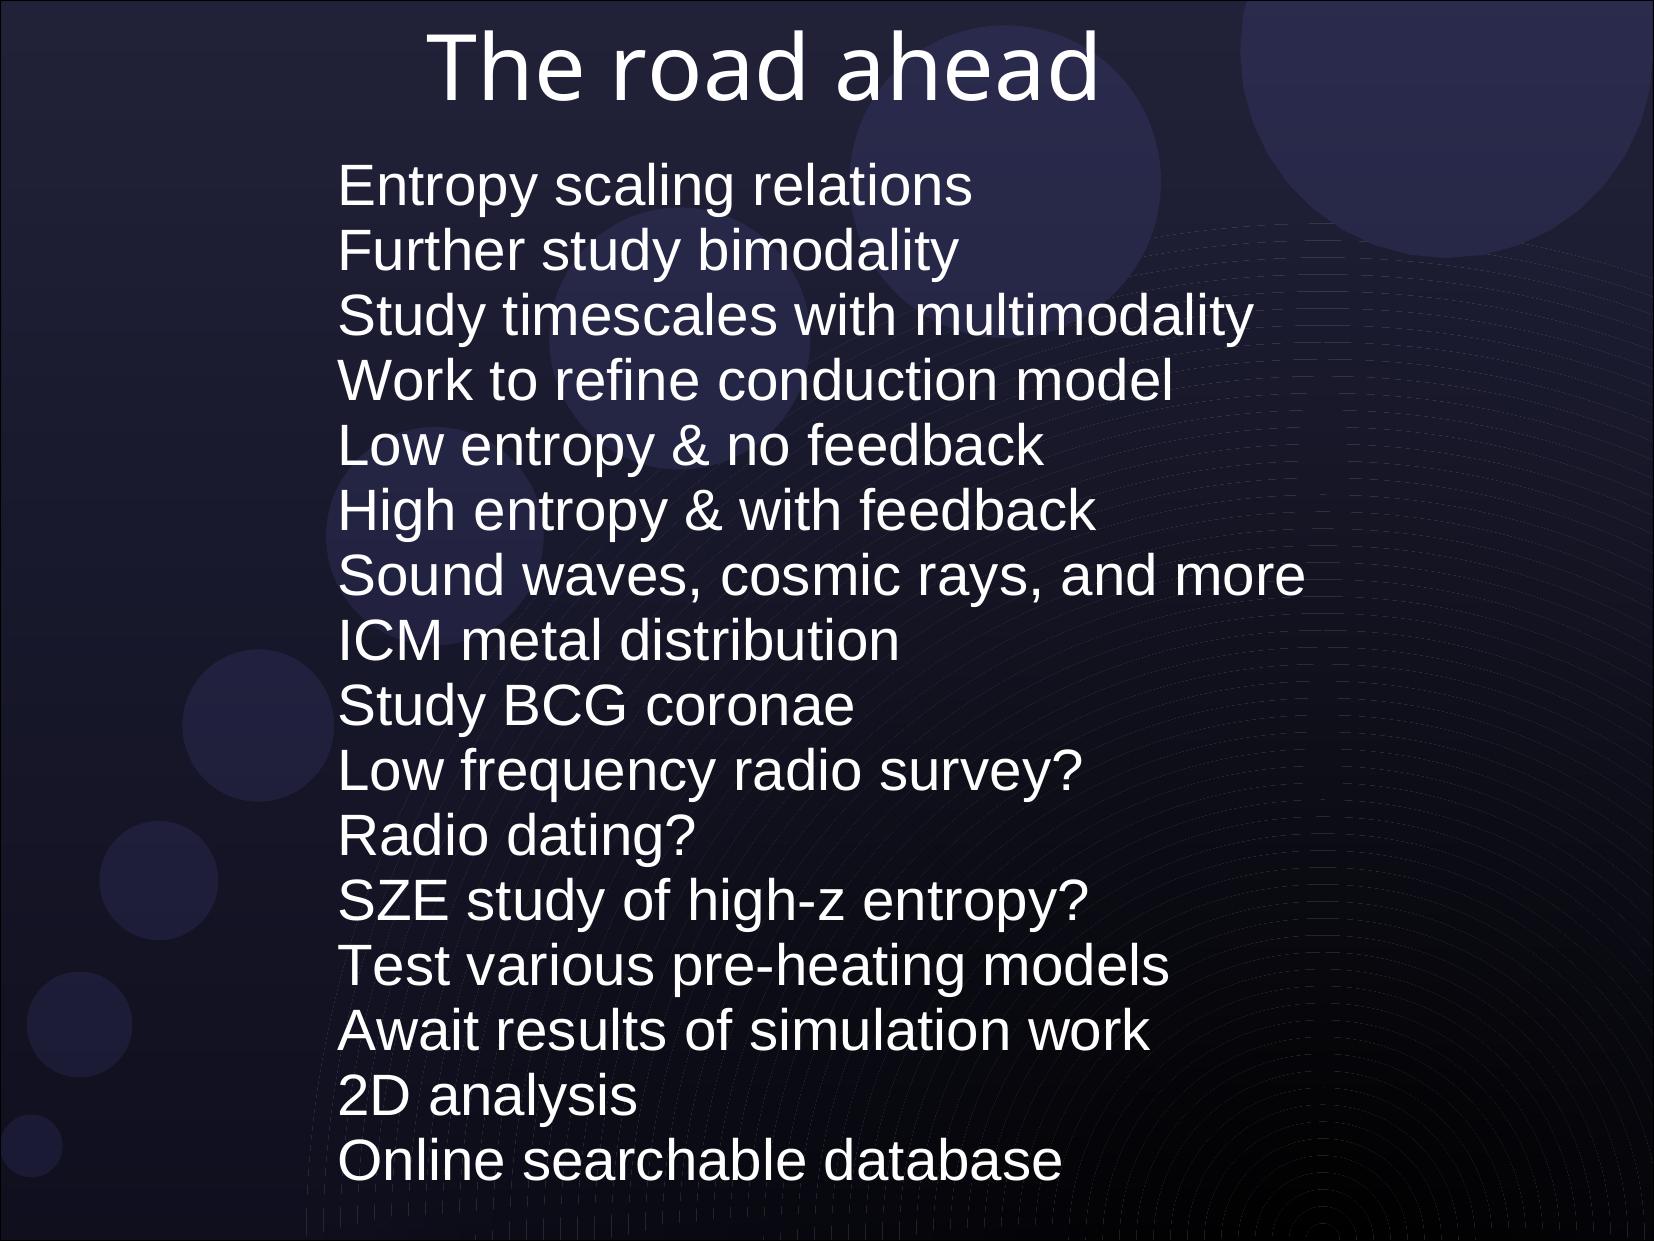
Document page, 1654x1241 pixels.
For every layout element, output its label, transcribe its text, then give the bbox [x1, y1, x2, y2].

text_box The road ahead [425, 0, 1229, 141]
text_box Entropy scaling relations Further study bimodality Study timescales with multimodality Work to refine conduction model Low entropy & no feedback High entropy & with feedback Sound waves, cosmic rays, and more ICM metal distribution Study BCG coronae Low frequency radio survey? Radio dating? SZE study of high-z entropy? Test various pre-heating models Await results of simulation work 2D analysis Online searchable database [321, 152, 1333, 1193]
